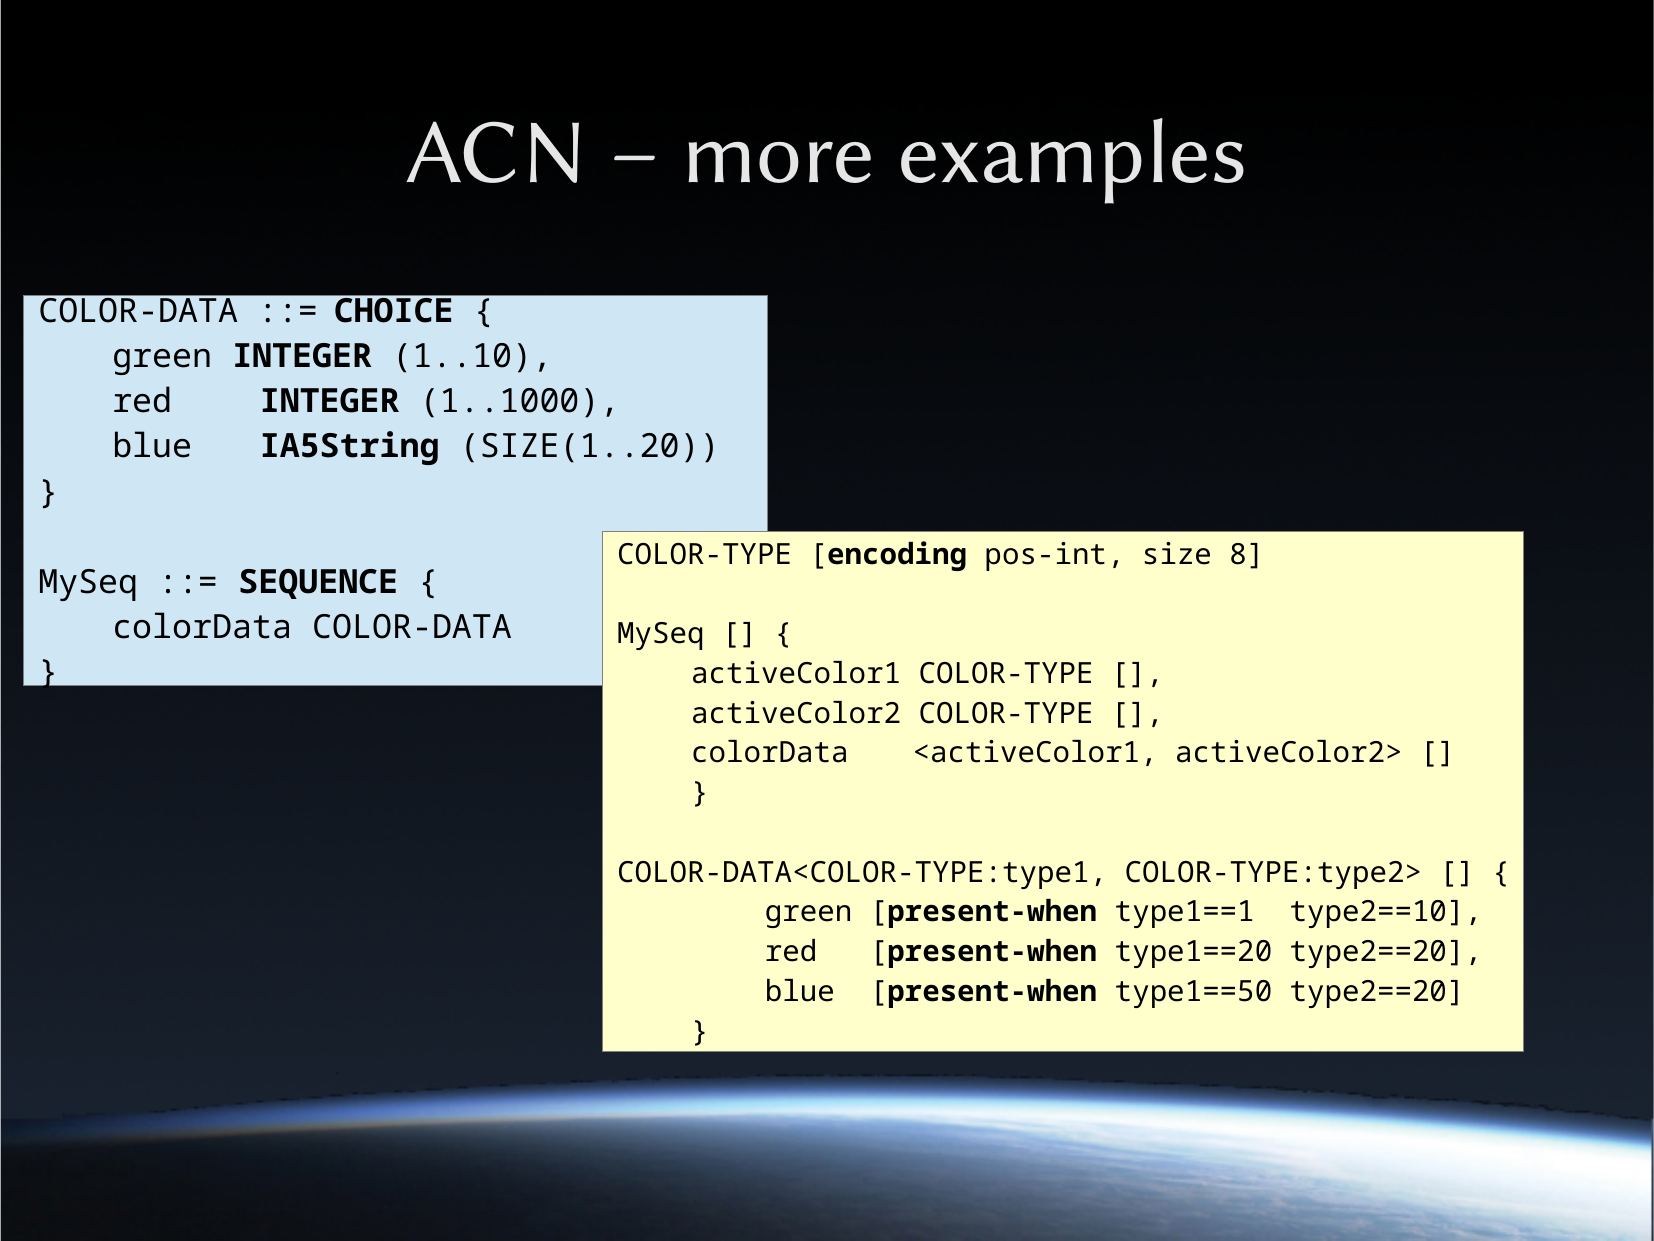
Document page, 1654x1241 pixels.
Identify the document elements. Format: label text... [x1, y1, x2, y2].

title ACN – more examples [82, 49, 1571, 257]
picture [0, 0, 1654, 1241]
text_box COLOR-TYPE [encoding pos-int, size 8] MySeq [] { activeColor1 COLOR-TYPE [], activeColor2 COLOR-TYPE [], colorData <activeColor1, activeColor2> [] } COLOR-DATA<COLOR-TYPE:type1, COLOR-TYPE:type2> [] { green [present-when type1==1 type2==10], red [present-when type1==20 type2==20], blue [present-when type1==50 type2==20] } [602, 531, 1524, 1052]
text_box COLOR-DATA ::= CHOICE { green INTEGER (1..10), red INTEGER (1..1000), blue IA5String (SIZE(1..20)) } MySeq ::= SEQUENCE { colorData COLOR-DATA } [23, 295, 768, 686]
